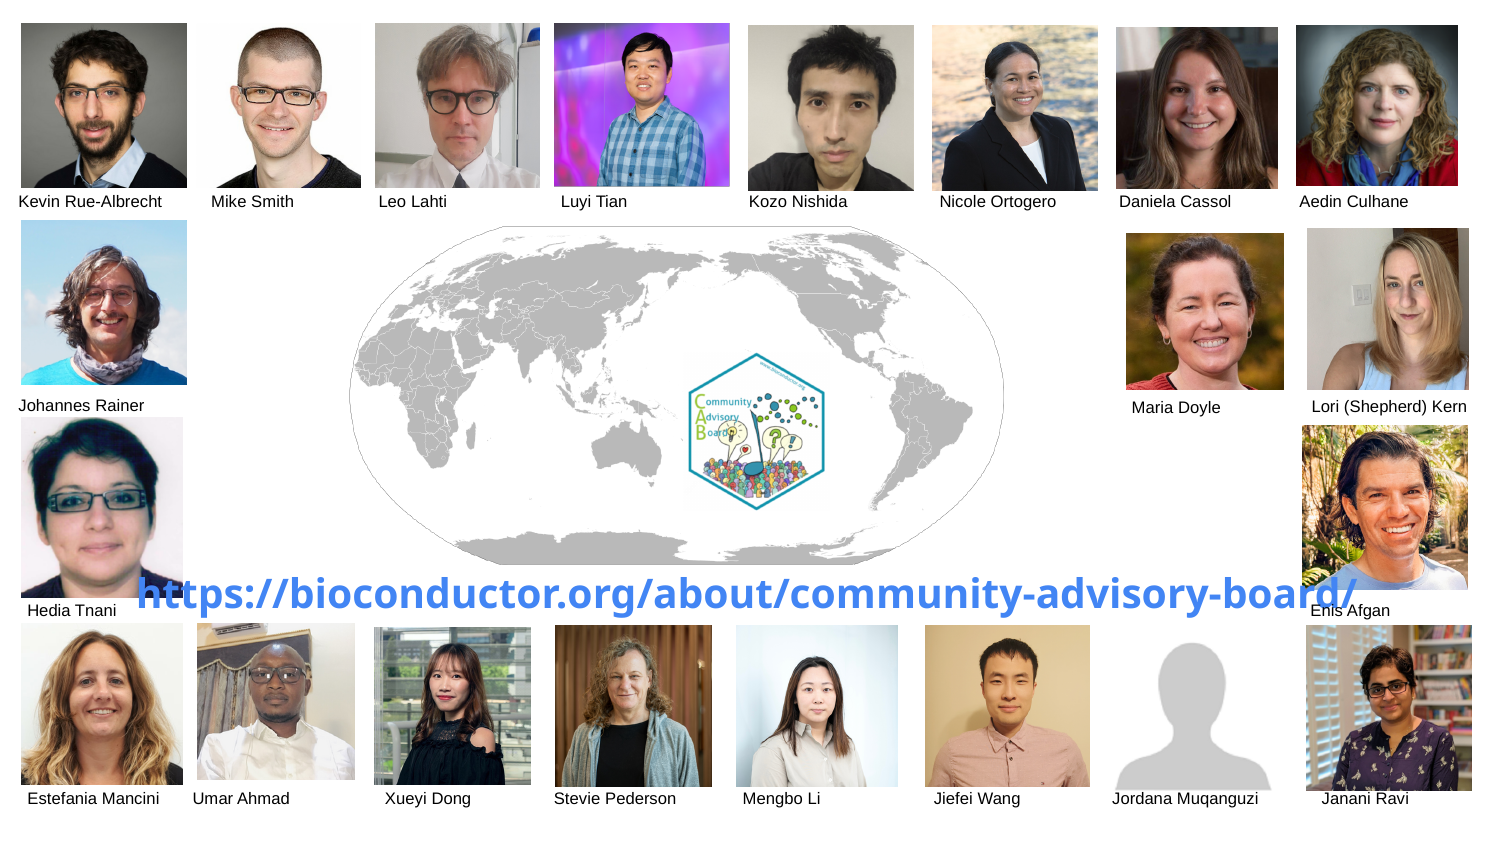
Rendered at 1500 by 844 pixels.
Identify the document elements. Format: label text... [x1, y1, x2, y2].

text_box Maria Doyle [1116, 381, 1319, 432]
picture [1302, 431, 1468, 584]
text_box Nicole Ortogero [924, 176, 1104, 227]
text_box Xueyi Dong [369, 772, 538, 823]
picture [1306, 635, 1472, 772]
picture [555, 671, 712, 772]
picture [374, 671, 531, 772]
text_box Mengbo Li [727, 772, 918, 823]
text_box Hedia Tnani [12, 584, 215, 635]
picture [736, 671, 898, 772]
text_box Umar Ahmad [177, 772, 369, 823]
text_box Kozo Nishida [733, 176, 924, 227]
picture [21, 431, 183, 549]
picture [925, 671, 1090, 772]
picture [349, 227, 1004, 549]
picture [21, 227, 187, 380]
text_box Jiefei Wang [918, 772, 1097, 823]
picture [748, 25, 914, 176]
text_box https://bioconductor.org/about/community-advisory-board/ [0, 549, 1458, 671]
picture [1307, 228, 1469, 380]
picture [1116, 27, 1278, 176]
picture [21, 23, 187, 176]
picture [197, 671, 355, 772]
text_box Lori (Shepherd) Kern [1296, 380, 1499, 431]
text_box Estefania Mancini [12, 772, 177, 823]
text_box Leo Lahti [363, 176, 545, 227]
picture [554, 22, 730, 176]
text_box Daniela Cassol [1104, 176, 1284, 227]
text_box Mike Smith [196, 176, 363, 227]
picture [1296, 25, 1458, 176]
picture [1126, 233, 1284, 381]
picture [1110, 671, 1275, 772]
text_box Stevie Pederson [538, 772, 727, 823]
text_box Johannes Rainer [3, 380, 206, 431]
text_box Enis Afgan [1295, 584, 1498, 635]
text_box Aedin Culhane [1284, 176, 1487, 227]
text_box Janani Ravi [1306, 772, 1500, 823]
text_box Kevin Rue-Albrecht [3, 176, 196, 227]
picture [196, 23, 361, 176]
text_box Jordana Muqanguzi [1097, 772, 1300, 823]
picture [375, 23, 540, 176]
picture [21, 671, 183, 772]
picture [932, 25, 1098, 176]
text_box Luyi Tian [545, 176, 733, 227]
